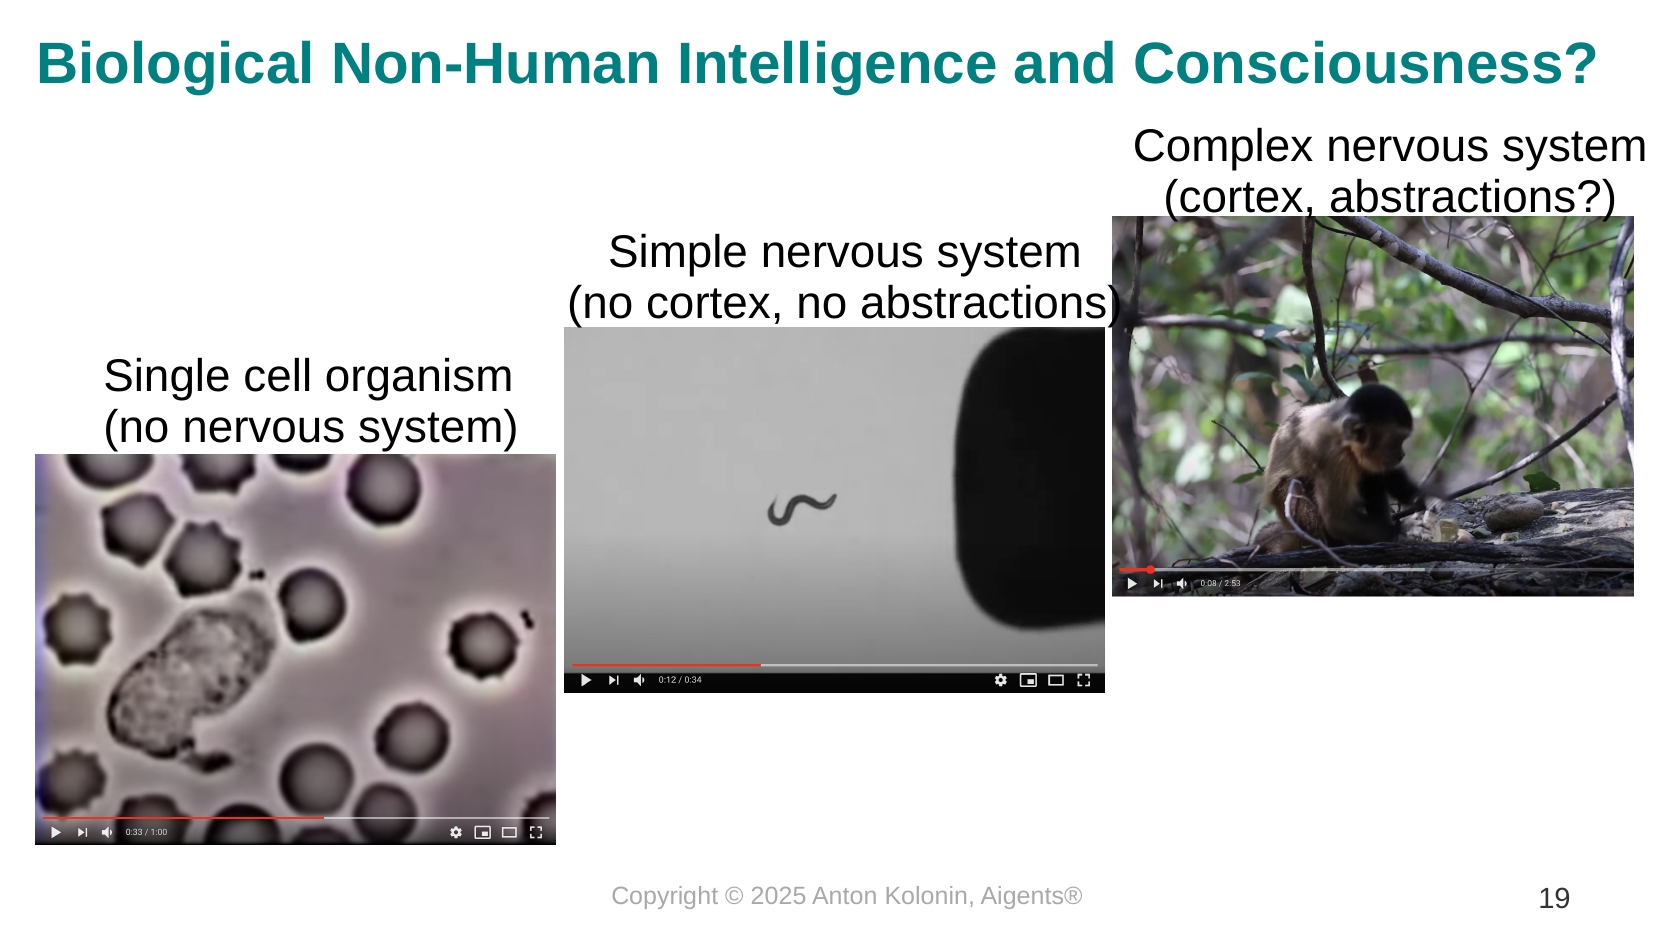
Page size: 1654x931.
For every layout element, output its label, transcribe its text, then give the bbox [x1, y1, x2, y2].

text_box Complex nervous system (cortex, abstractions?) [1118, 112, 1654, 230]
picture [35, 454, 556, 845]
text_box Simple nervous system (no cortex, no abstractions) [552, 218, 1137, 336]
picture [564, 336, 1105, 693]
text_box Biological Non-Human Intelligence and Consciousness? [0, 5, 1654, 122]
picture [1112, 230, 1634, 597]
text_box Single cell organism (no nervous system) [88, 342, 533, 460]
